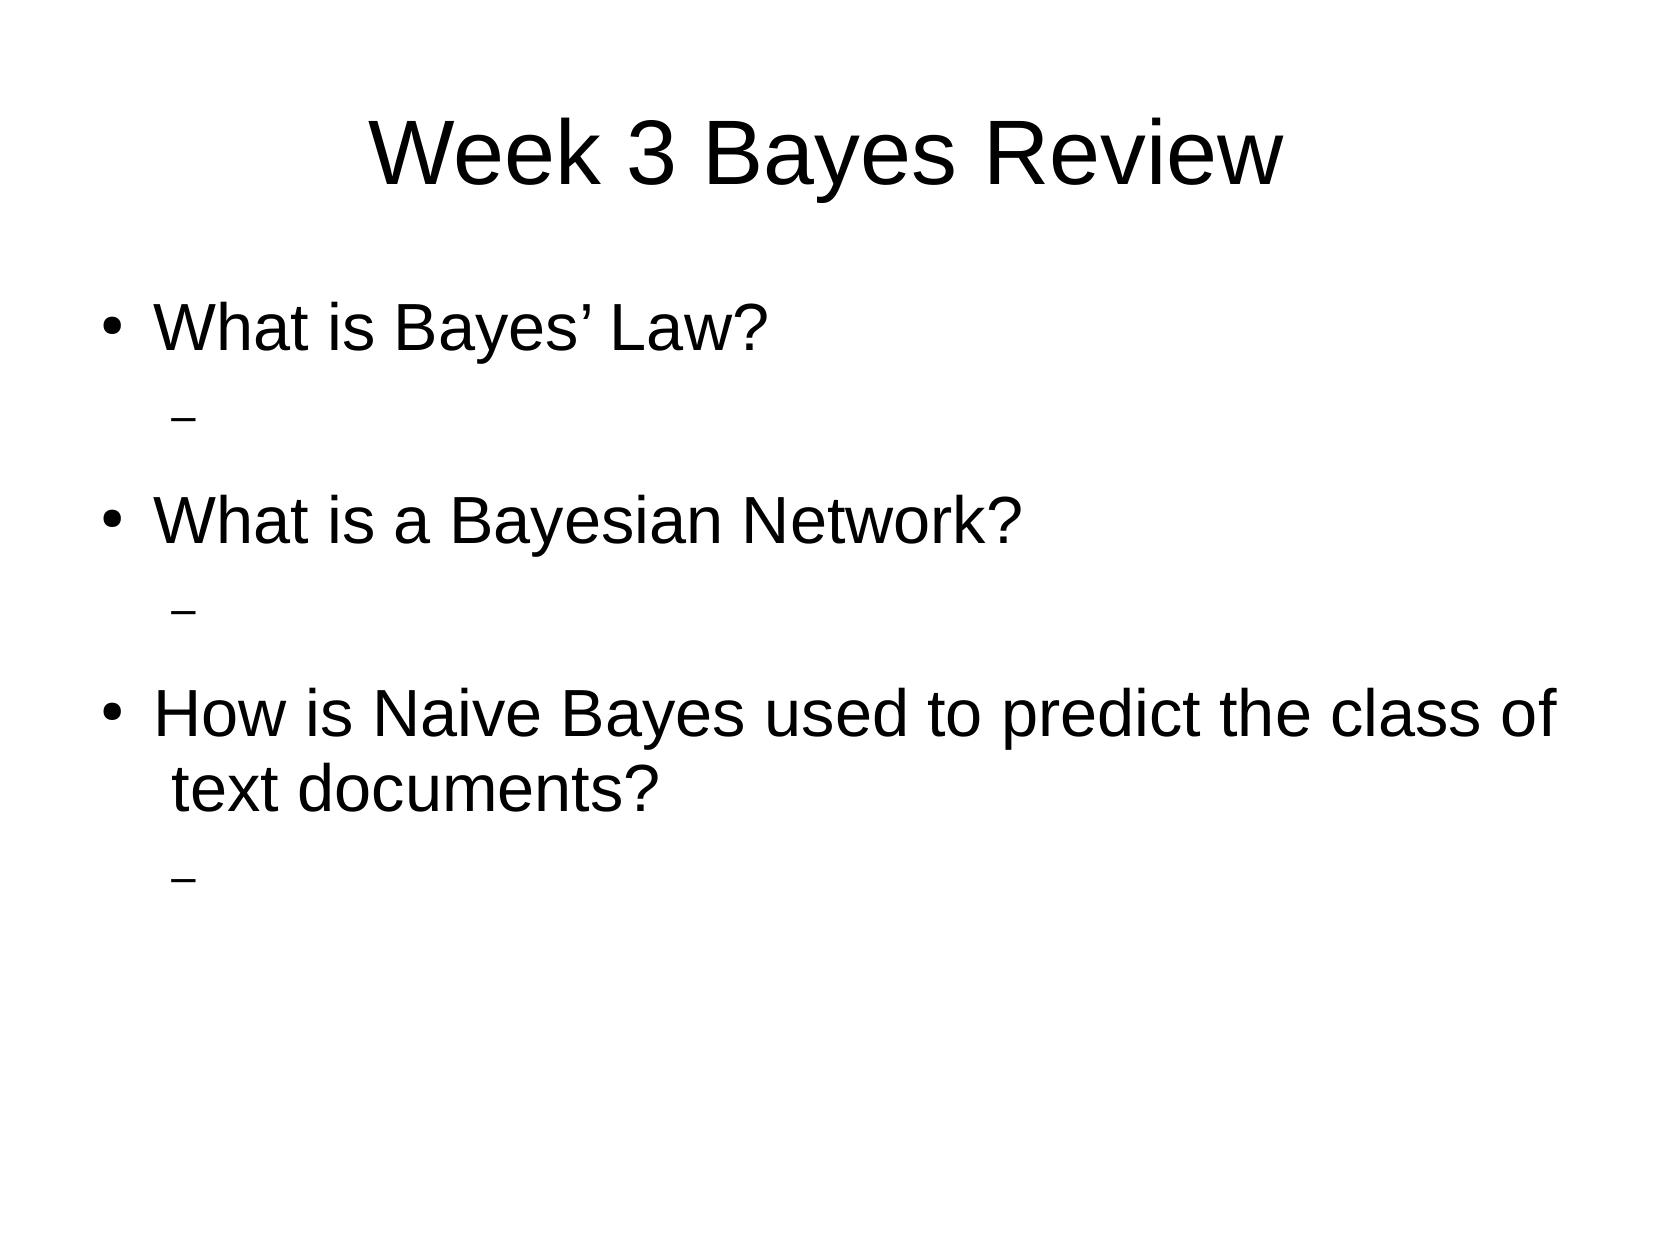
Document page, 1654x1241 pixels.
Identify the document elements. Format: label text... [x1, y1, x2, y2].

title Week 3 Bayes Review [82, 49, 1571, 257]
list What is Bayes’ Law? What is a Bayesian Network? How is Naive Bayes used to predict the class of text documents? [82, 290, 1571, 1010]
